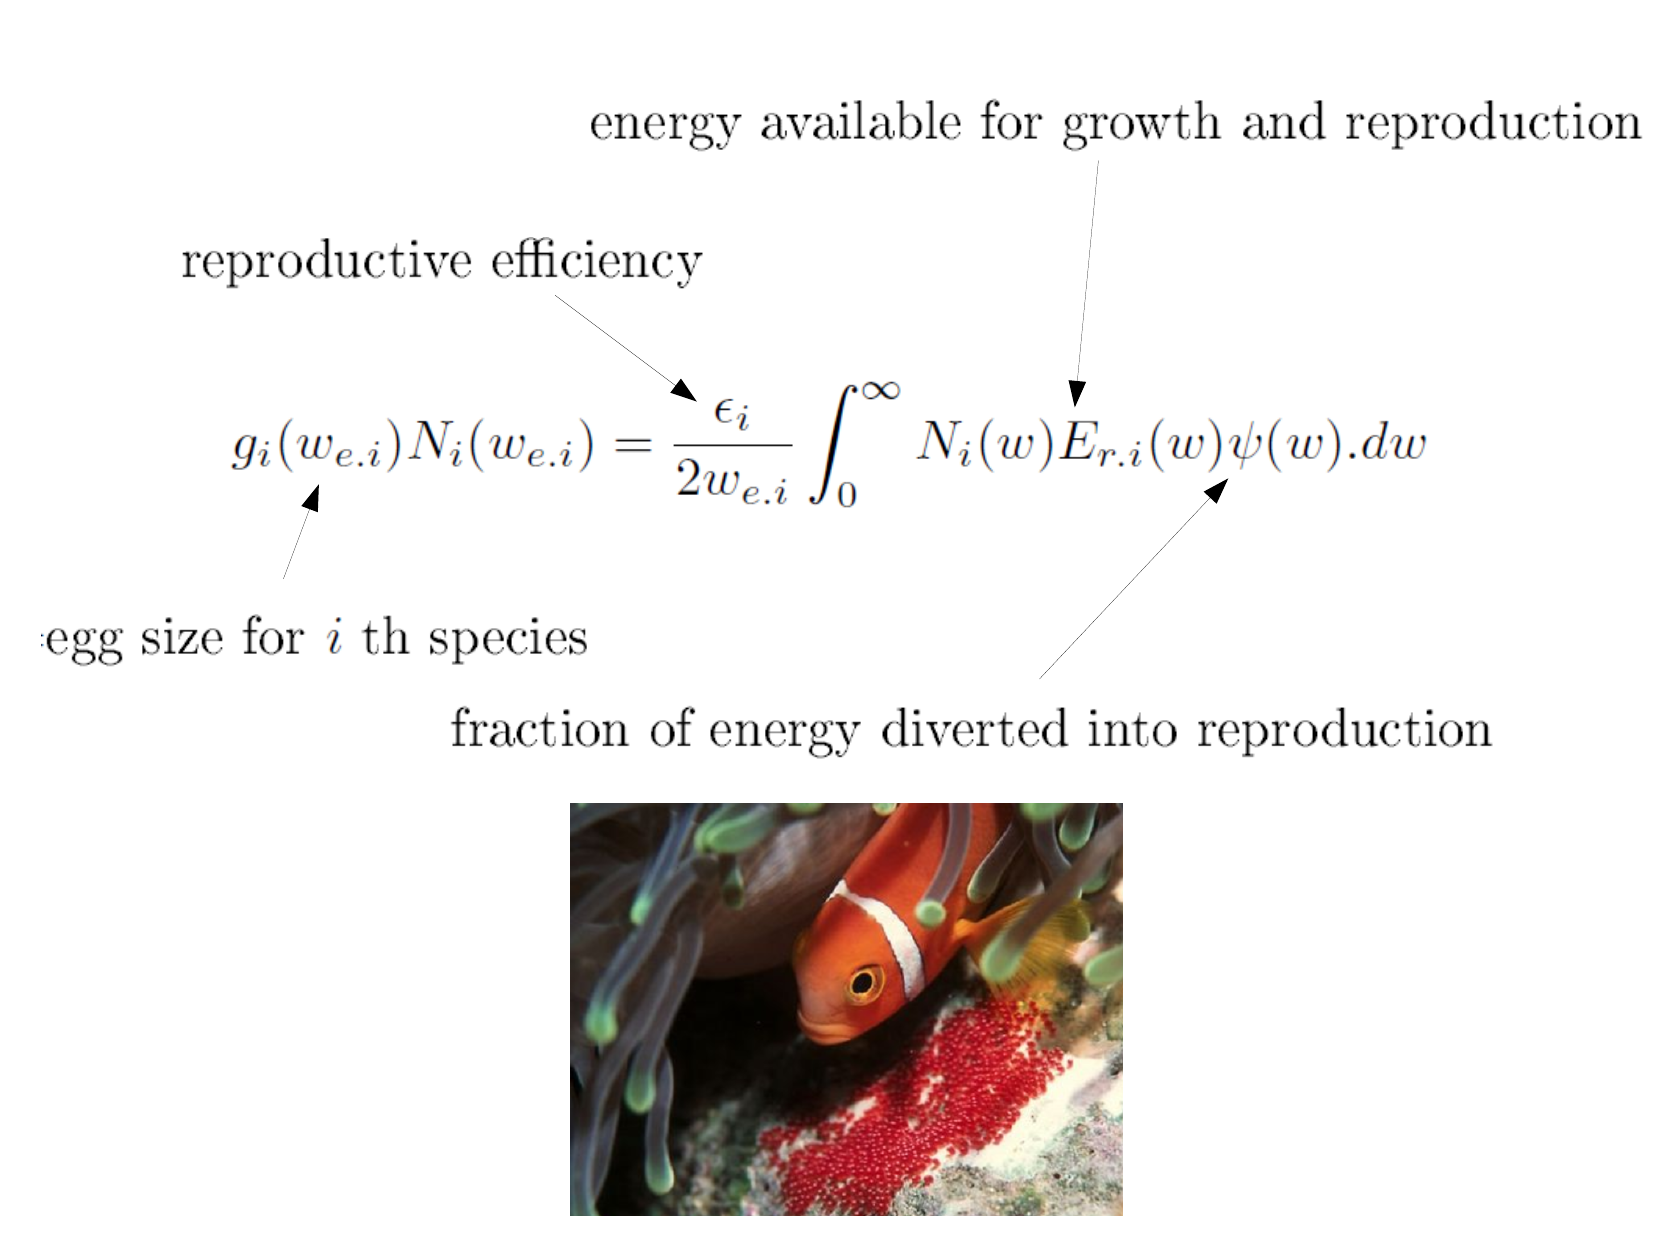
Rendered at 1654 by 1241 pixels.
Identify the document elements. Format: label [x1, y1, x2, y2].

picture [180, 237, 709, 290]
picture [590, 88, 1647, 161]
picture [200, 354, 1442, 520]
picture [41, 602, 612, 668]
picture [445, 700, 1524, 762]
picture [570, 803, 1123, 1216]
